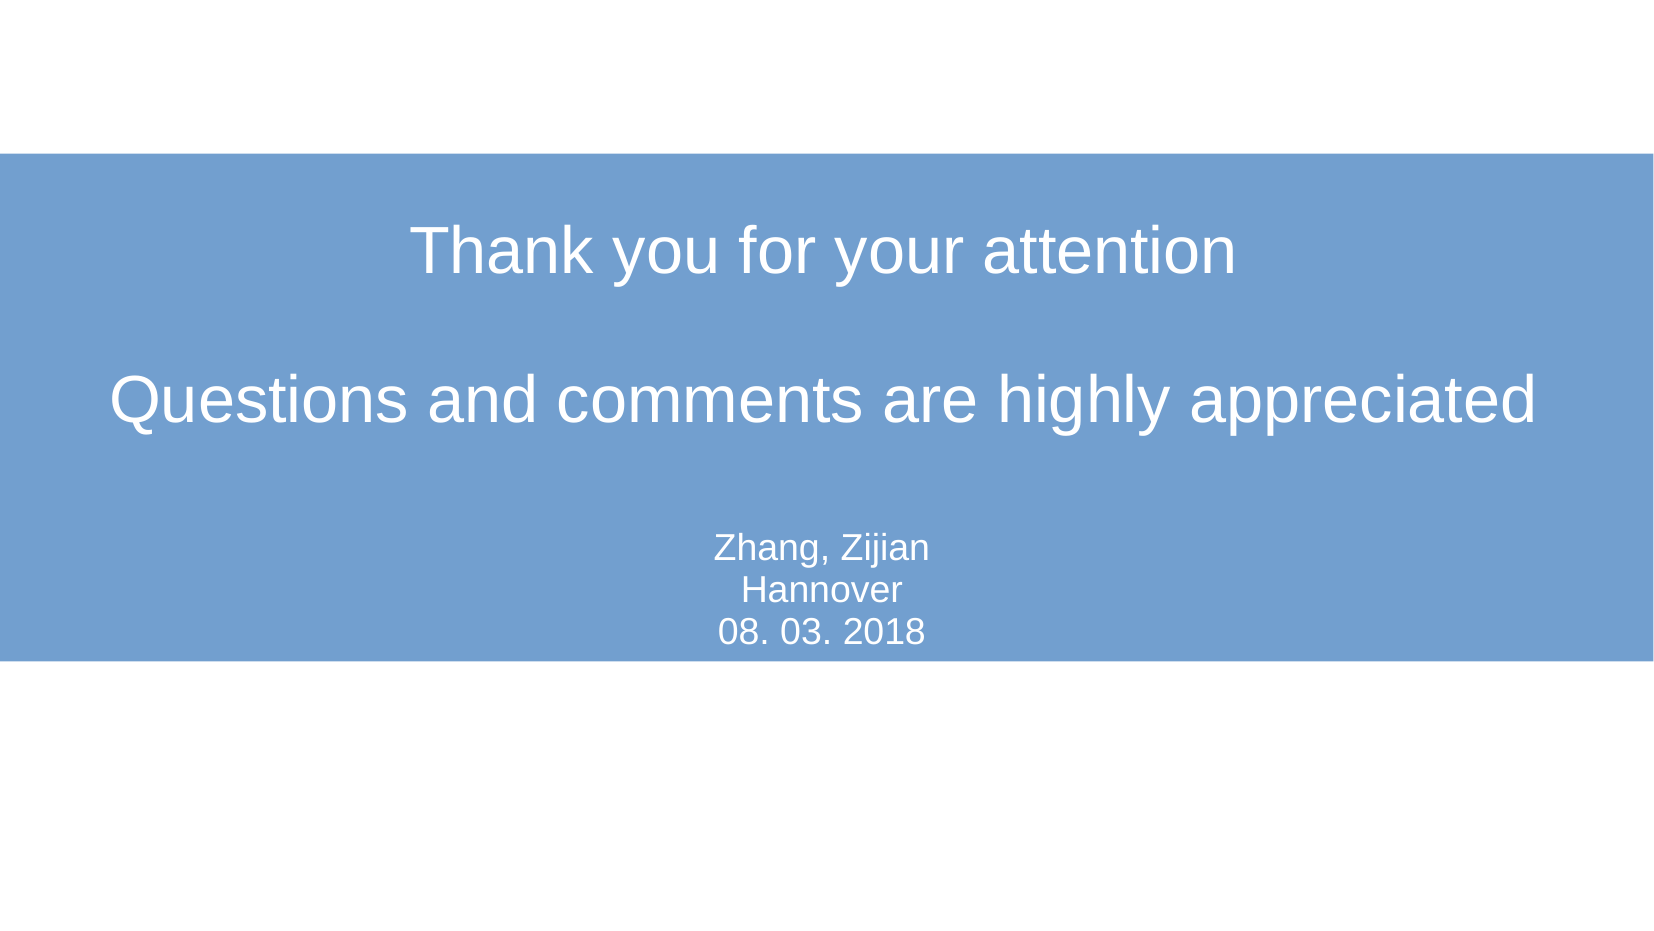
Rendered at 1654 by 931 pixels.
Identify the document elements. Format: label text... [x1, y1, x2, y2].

text_box Thank you for your attention Questions and comments are highly appreciated [94, 206, 1552, 445]
text_box Zhang, Zijian Hannover 08. 03. 2018 [698, 519, 945, 660]
text_box [0, 0, 1654, 931]
